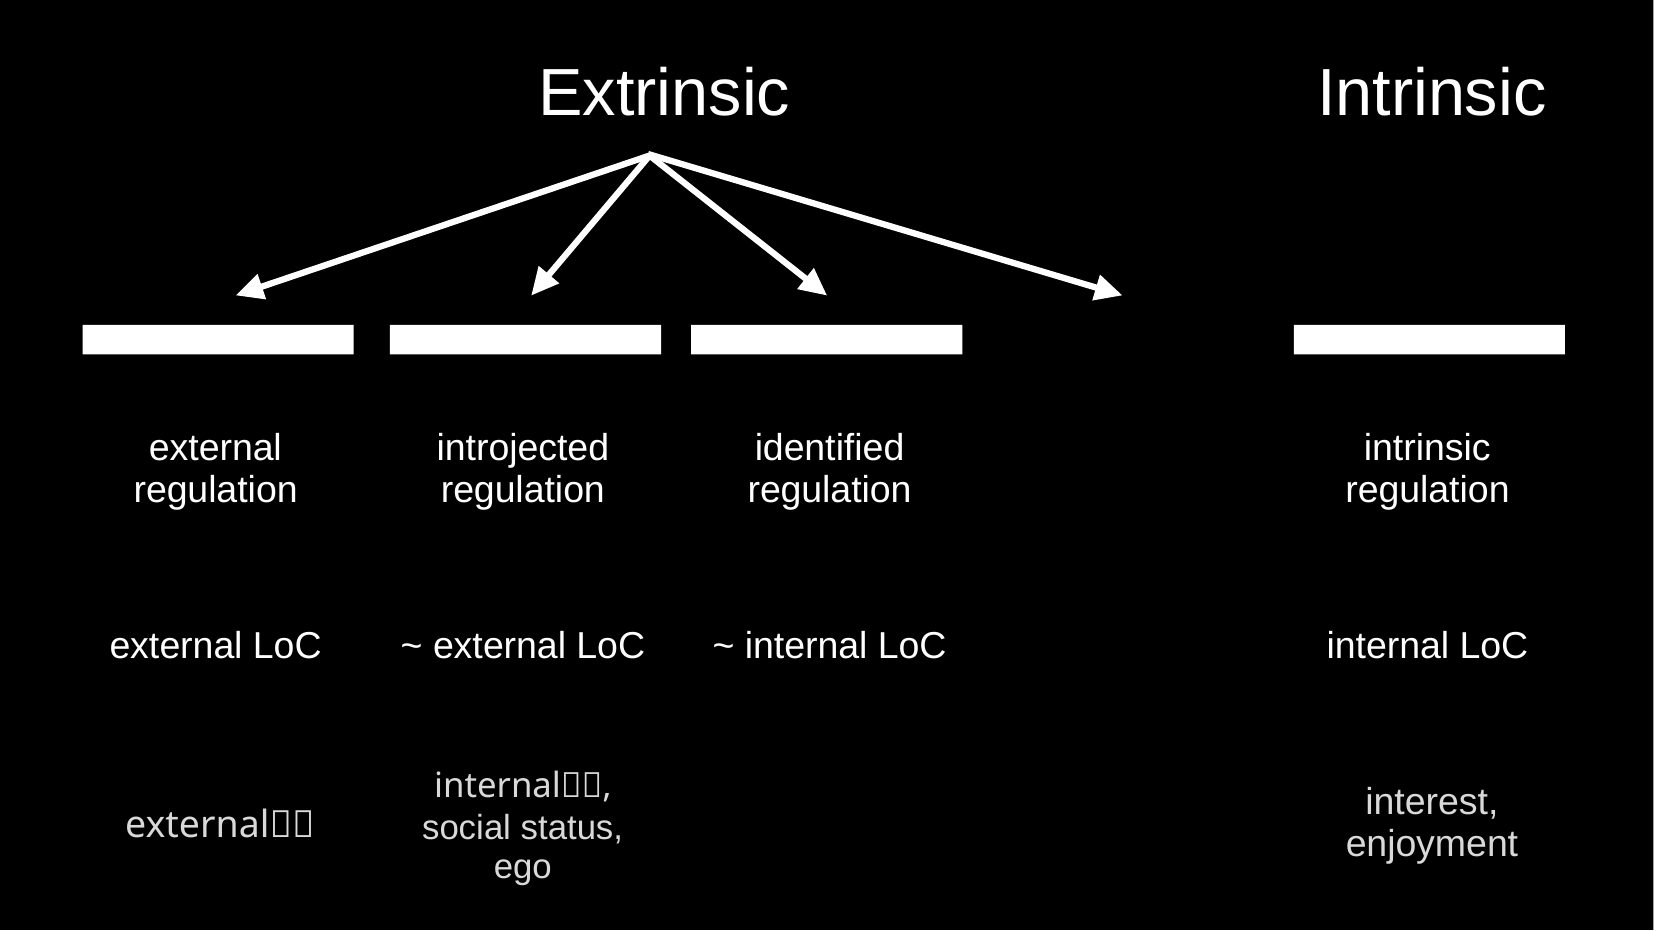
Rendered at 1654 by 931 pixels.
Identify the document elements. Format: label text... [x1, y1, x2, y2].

list introjected regulation [390, 405, 656, 532]
list identified regulation [696, 405, 963, 532]
list Intrinsic [1299, 29, 1565, 156]
text_box [389, 324, 662, 355]
text_box [691, 324, 963, 355]
list interest, enjoyment [1299, 759, 1565, 886]
list internal LoC [1294, 582, 1561, 709]
list external🥕🏒 [87, 759, 353, 886]
list ~ external LoC [390, 582, 656, 709]
text_box [82, 324, 354, 355]
list internal🥕🏒, social status, ego [390, 759, 656, 886]
list Extrinsic [531, 29, 798, 156]
list external regulation [82, 405, 349, 532]
list external LoC [82, 582, 349, 709]
list ~ internal LoC [696, 582, 963, 709]
text_box [1293, 324, 1565, 355]
list intrinsic regulation [1294, 405, 1561, 532]
